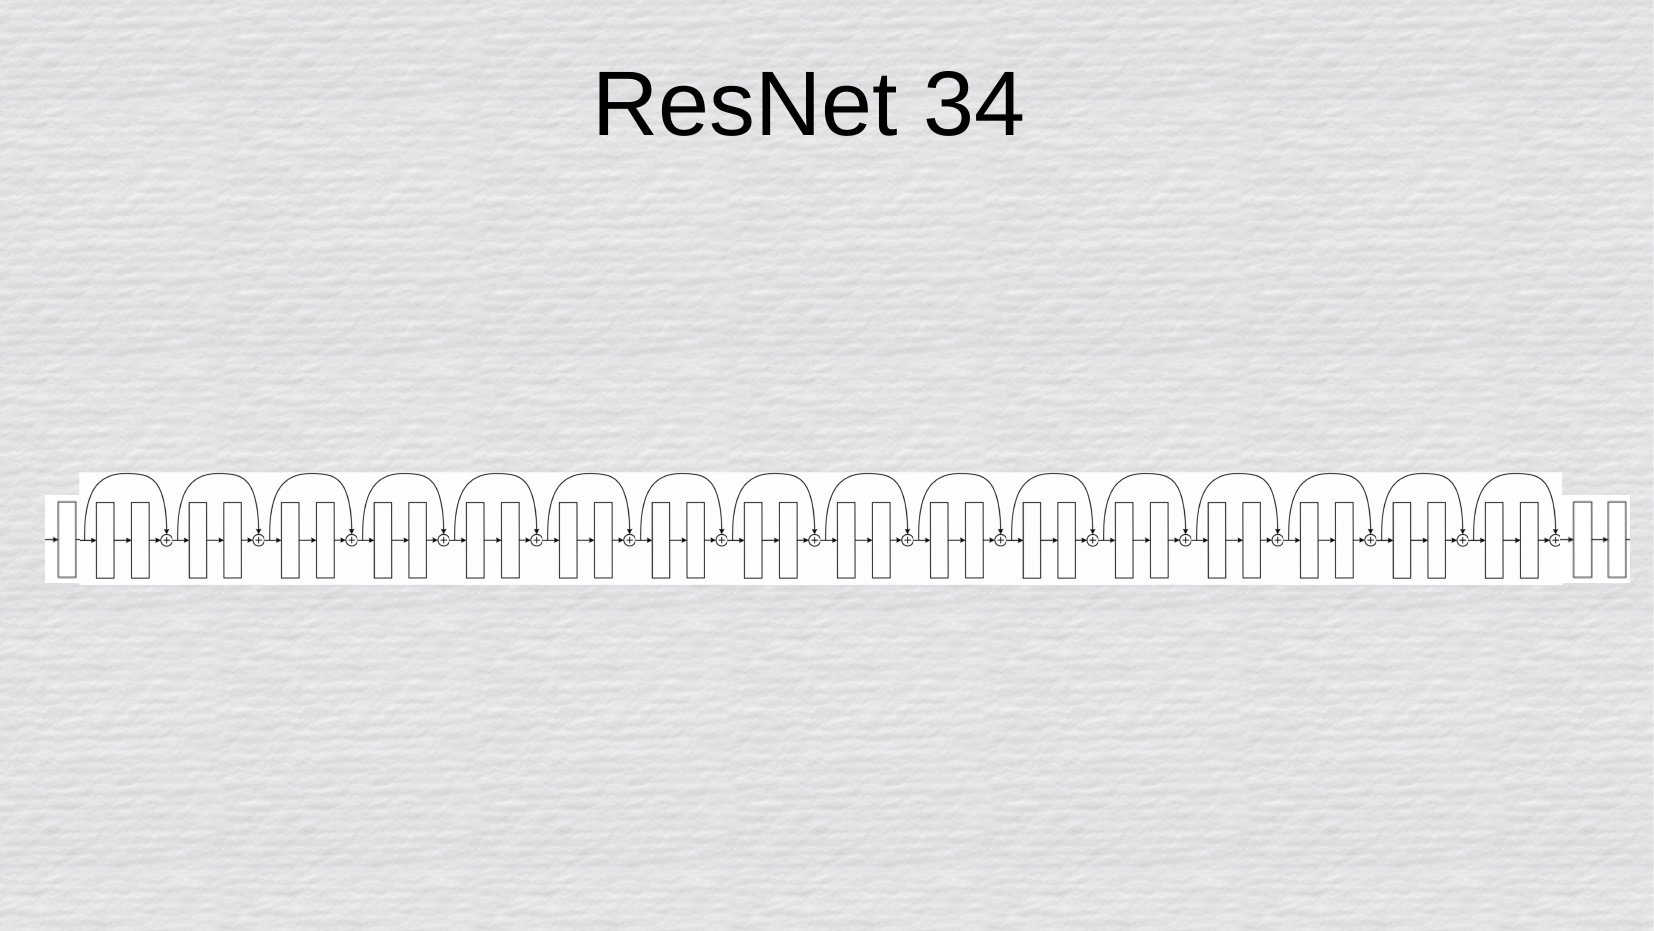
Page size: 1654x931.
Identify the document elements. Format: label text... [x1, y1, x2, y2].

title ResNet 34 [318, 19, 1300, 189]
picture [0, 0, 1654, 931]
